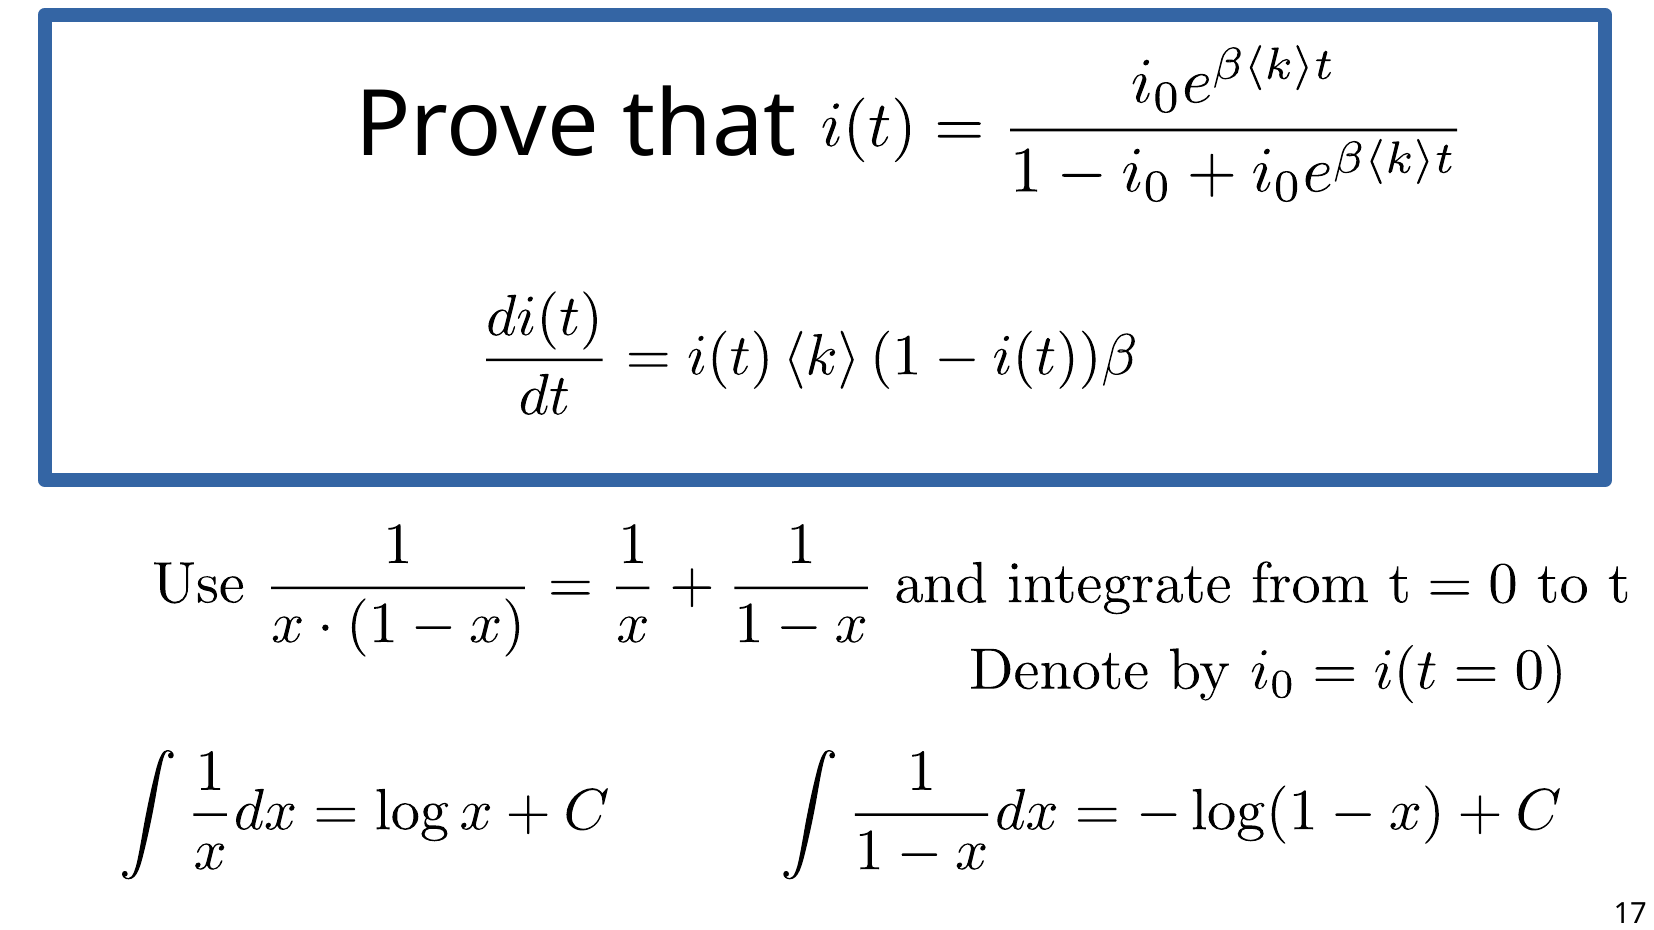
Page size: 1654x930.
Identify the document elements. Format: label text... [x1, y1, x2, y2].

text_box [780, 750, 1562, 880]
title Prove that [109, 60, 820, 180]
text_box [820, 44, 1458, 203]
text_box [486, 291, 1138, 415]
text_box [152, 524, 1631, 704]
text_box [118, 750, 610, 880]
